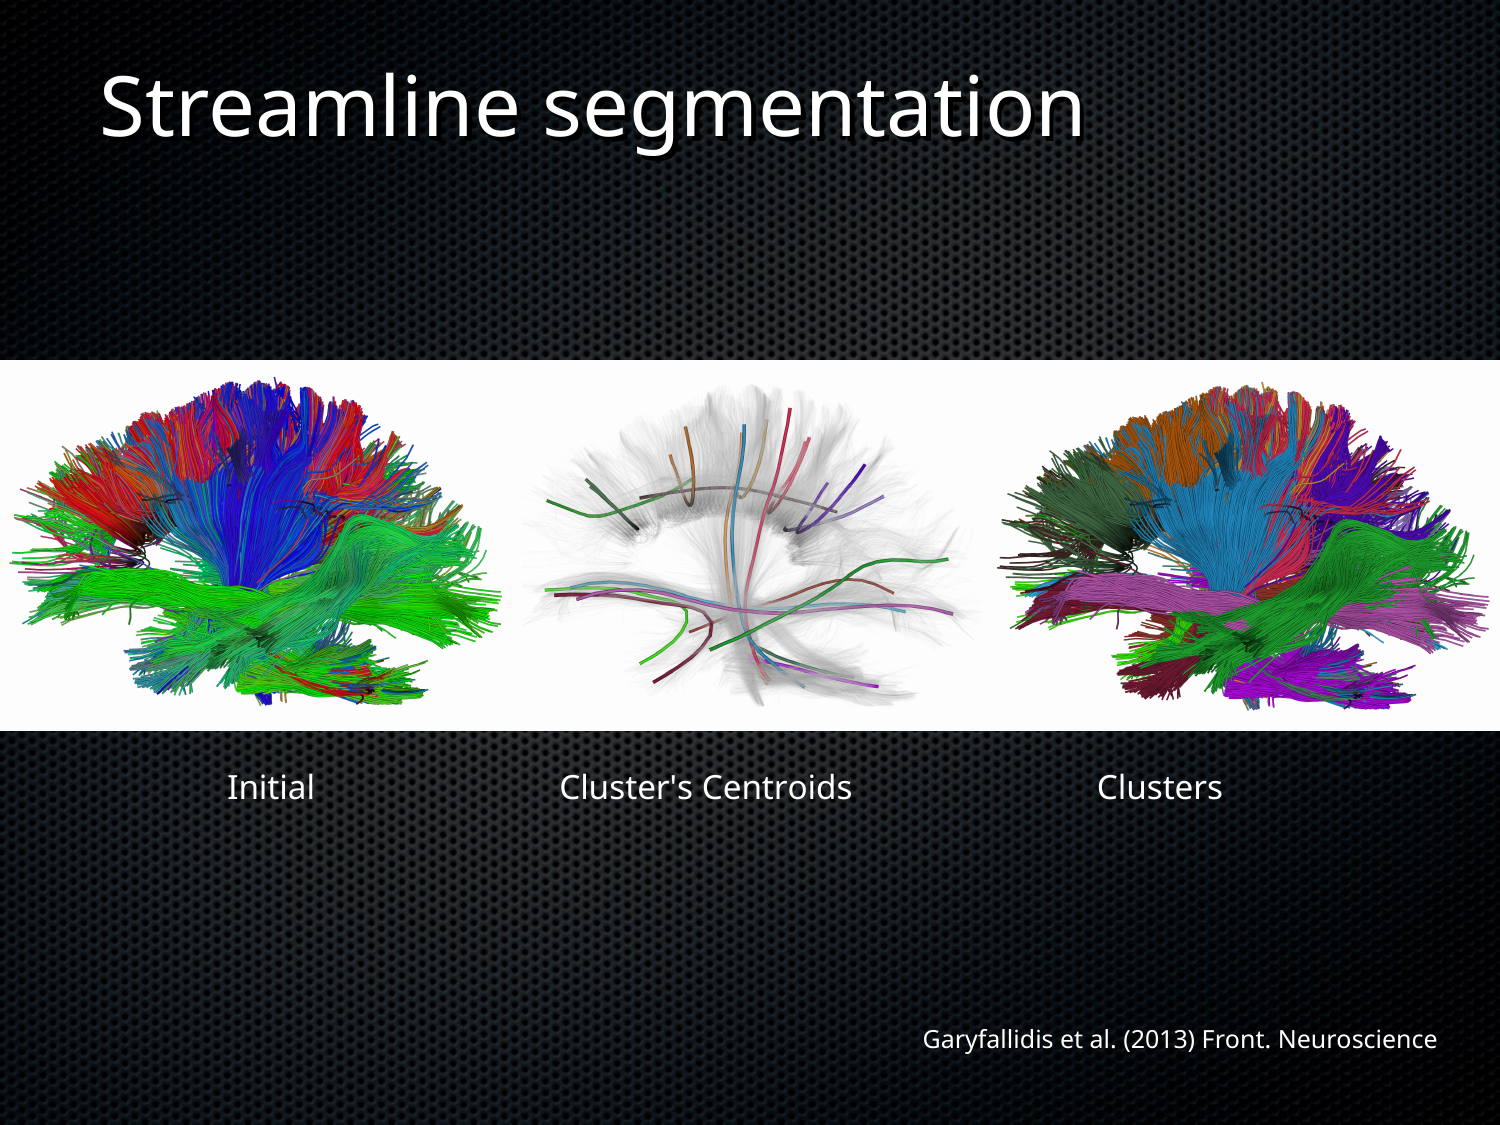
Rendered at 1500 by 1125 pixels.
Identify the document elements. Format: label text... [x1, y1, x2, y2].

text_box Initial Cluster's Centroids Clusters [212, 758, 1465, 814]
title Streamline segmentation [91, 29, 1411, 178]
picture [0, 0, 1500, 1125]
text_box Garyfallidis et al. (2013) Front. Neuroscience [907, 1015, 1497, 1061]
